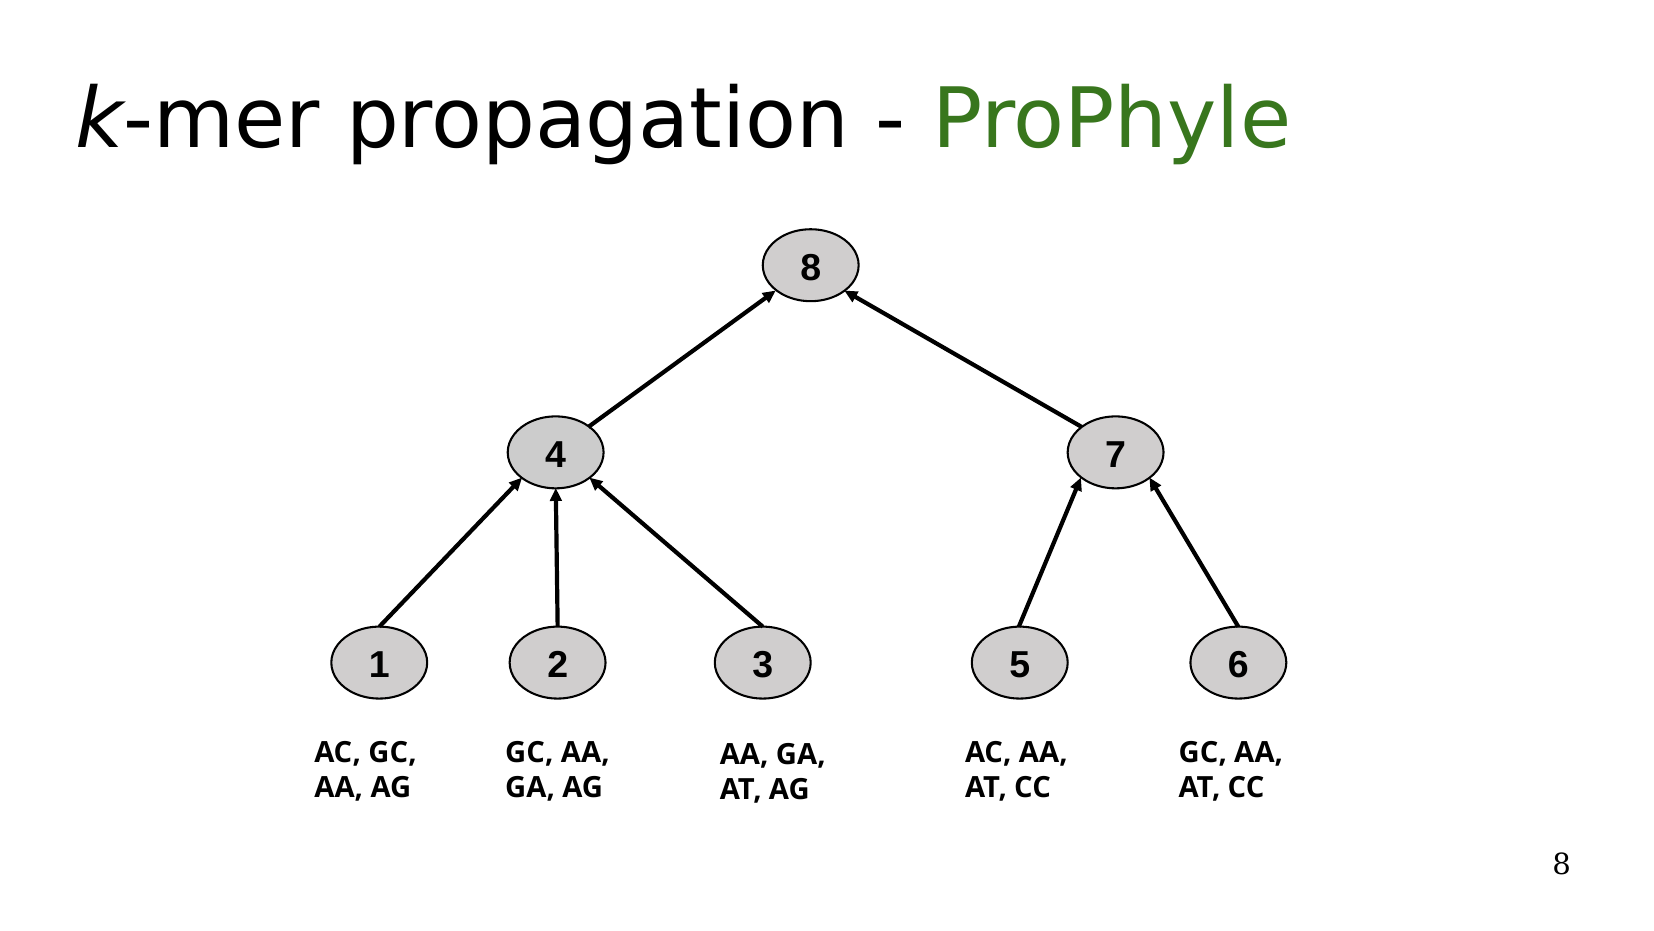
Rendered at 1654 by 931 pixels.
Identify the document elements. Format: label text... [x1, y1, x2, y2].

text_box 4 [507, 416, 604, 489]
text_box 8 [762, 229, 859, 302]
text_box GC, AA, GA, AG [490, 725, 669, 776]
text_box 5 [971, 626, 1068, 699]
text_box GC, AA, AT, CC [1163, 725, 1342, 776]
title k-mer propagation - ProPhyle [60, 30, 1621, 211]
text_box AC, GC, AA, AG [299, 725, 479, 776]
text_box 7 [1067, 416, 1164, 489]
text_box 2 [509, 626, 606, 699]
text_box 6 [1190, 626, 1287, 699]
text_box 3 [714, 626, 811, 699]
text_box AC, AA, AT, CC [949, 725, 1128, 776]
text_box 1 [331, 626, 428, 699]
text_box AA, GA, AT, AG [704, 728, 892, 779]
